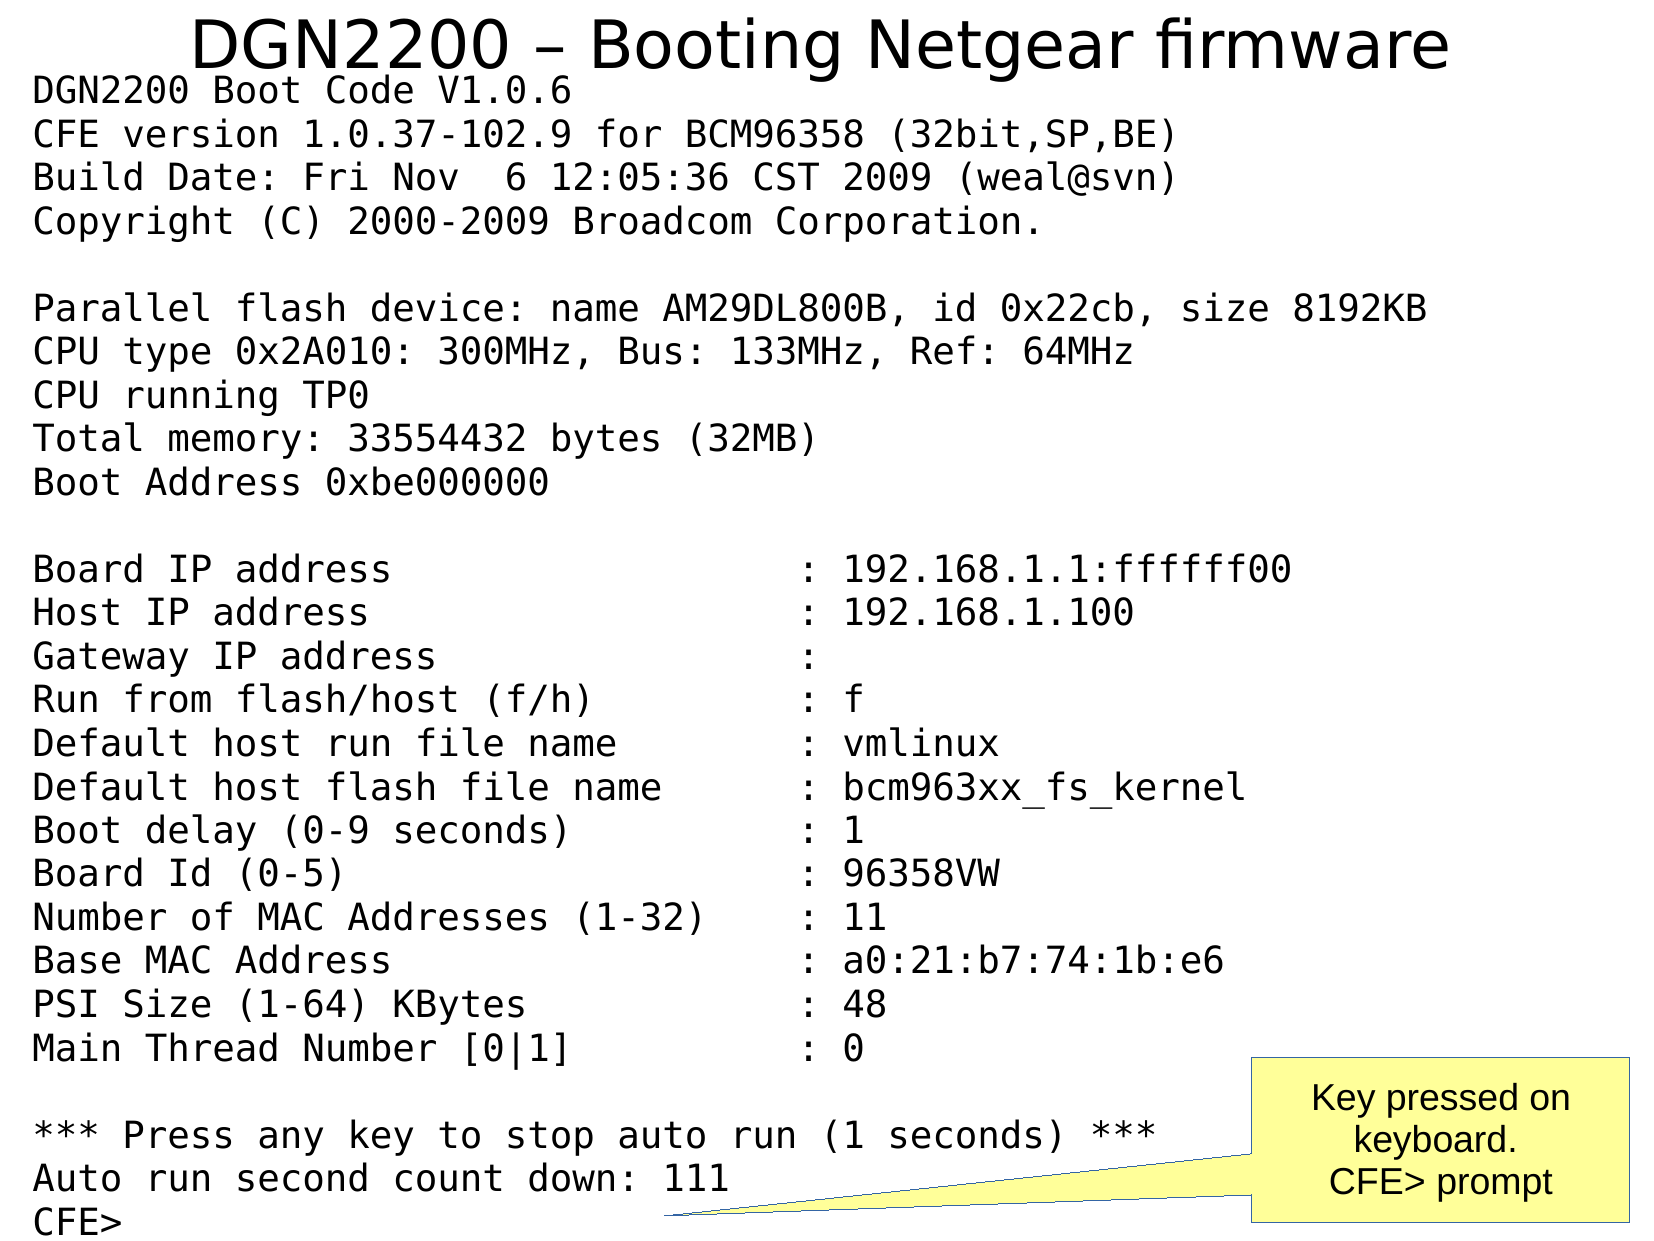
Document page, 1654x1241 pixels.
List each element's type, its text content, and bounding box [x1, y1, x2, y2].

text_box DGN2200 Boot Code V1.0.6 CFE version 1.0.37-102.9 for BCM96358 (32bit,SP,BE) Build Date: Fri Nov 6 12:05:36 CST 2009 (weal@svn) Copyright (C) 2000-2009 Broadcom Corporation. Parallel flash device: name AM29DL800B, id 0x22cb, size 8192KB CPU type 0x2A010: 300MHz, Bus: 133MHz, Ref: 64MHz CPU running TP0 Total memory: 33554432 bytes (32MB) Boot Address 0xbe000000 Board IP address : 192.168.1.1:ffffff00 Host IP address : 192.168.1.100 Gateway IP address : Run from flash/host (f/h) : f Default host run file name : vmlinux Default host flash file name : bcm963xx_fs_kernel Boot delay (0-9 seconds) : 1 Board Id (0-5) : 96358VW Number of MAC Addresses (1-32) : 11 Base MAC Address : a0:21:b7:74:1b:e6 PSI Size (1-64) KBytes : 48 Main Thread Number [0|1] : 0 *** Press any key to stop auto run (1 seconds) *** Auto run second count down: 111 CFE> [17, 61, 1654, 1241]
text_box Key pressed on keyboard. CFE> prompt [664, 1057, 1630, 1223]
title DGN2200 – Booting Netgear firmware [0, 0, 1642, 98]
